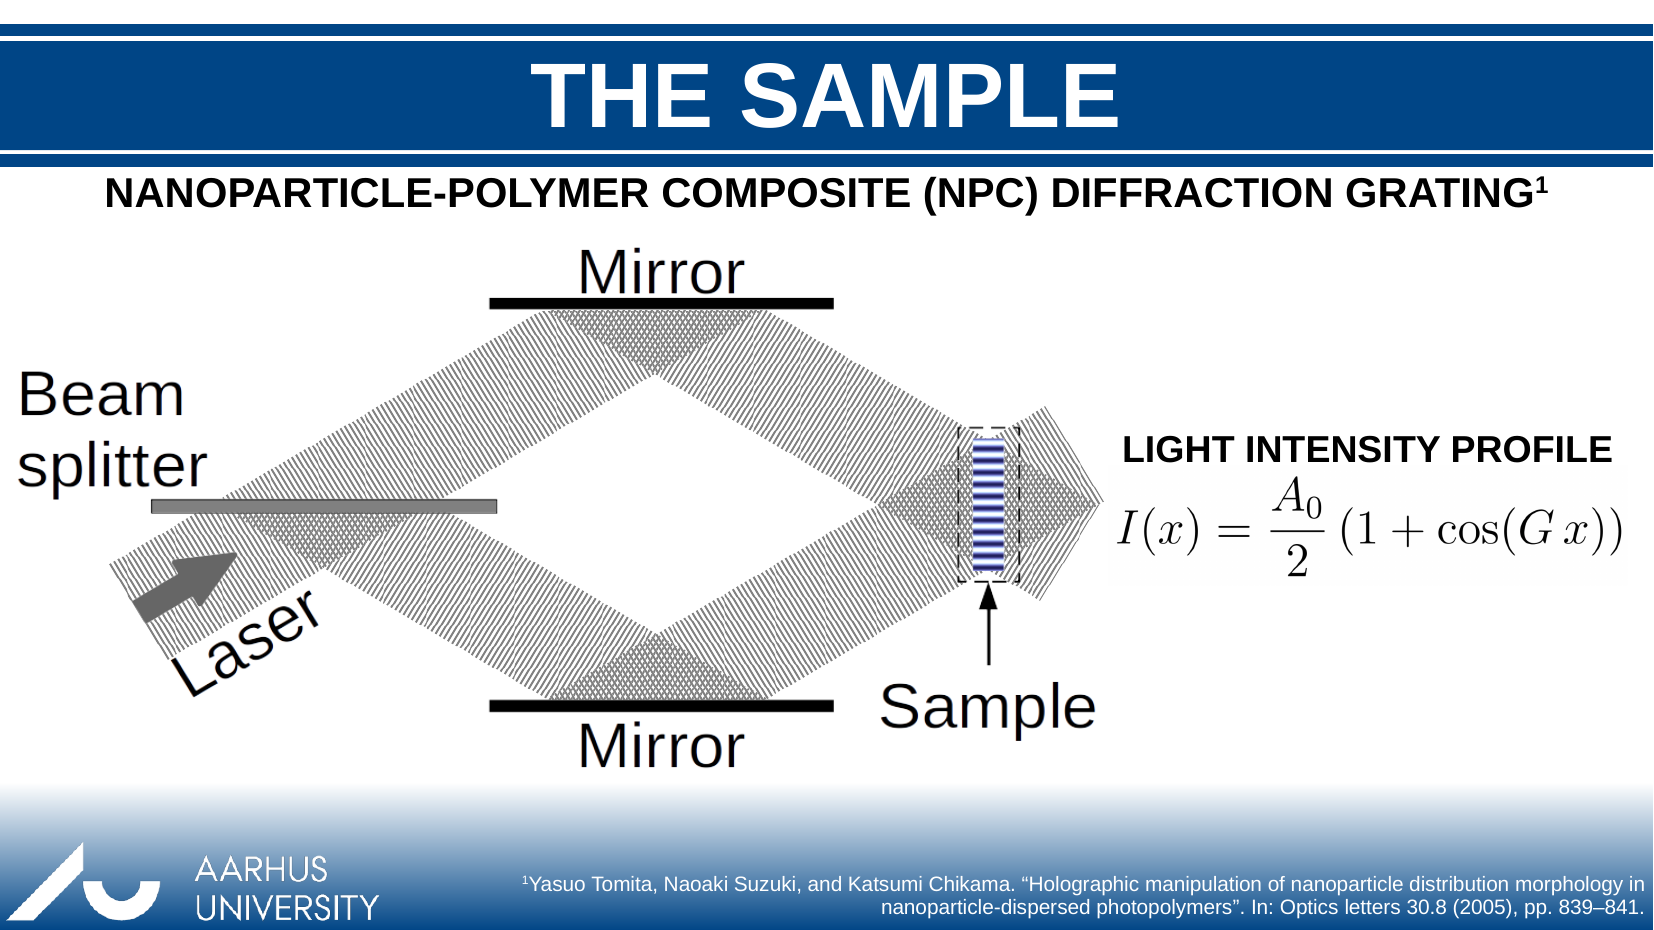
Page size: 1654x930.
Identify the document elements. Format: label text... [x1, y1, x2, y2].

picture [5, 230, 1628, 786]
picture [5, 841, 414, 928]
title THE SAMPLE [0, 41, 1653, 151]
text_box NANOPARTICLE-POLYMER COMPOSITE (NPC) DIFFRACTION GRATING1 [88, 162, 1565, 224]
text_box 1Yasuo Tomita, Naoaki Suzuki, and Katsumi Chikama. “Holographic manipulation of nanoparticle distribution morphology in nanoparticle-dispersed photopolymers”. In: Optics letters 30.8 (2005), pp. 839–841. [444, 865, 1653, 929]
text_box LIGHT INTENSITY PROFILE [1107, 421, 1629, 478]
